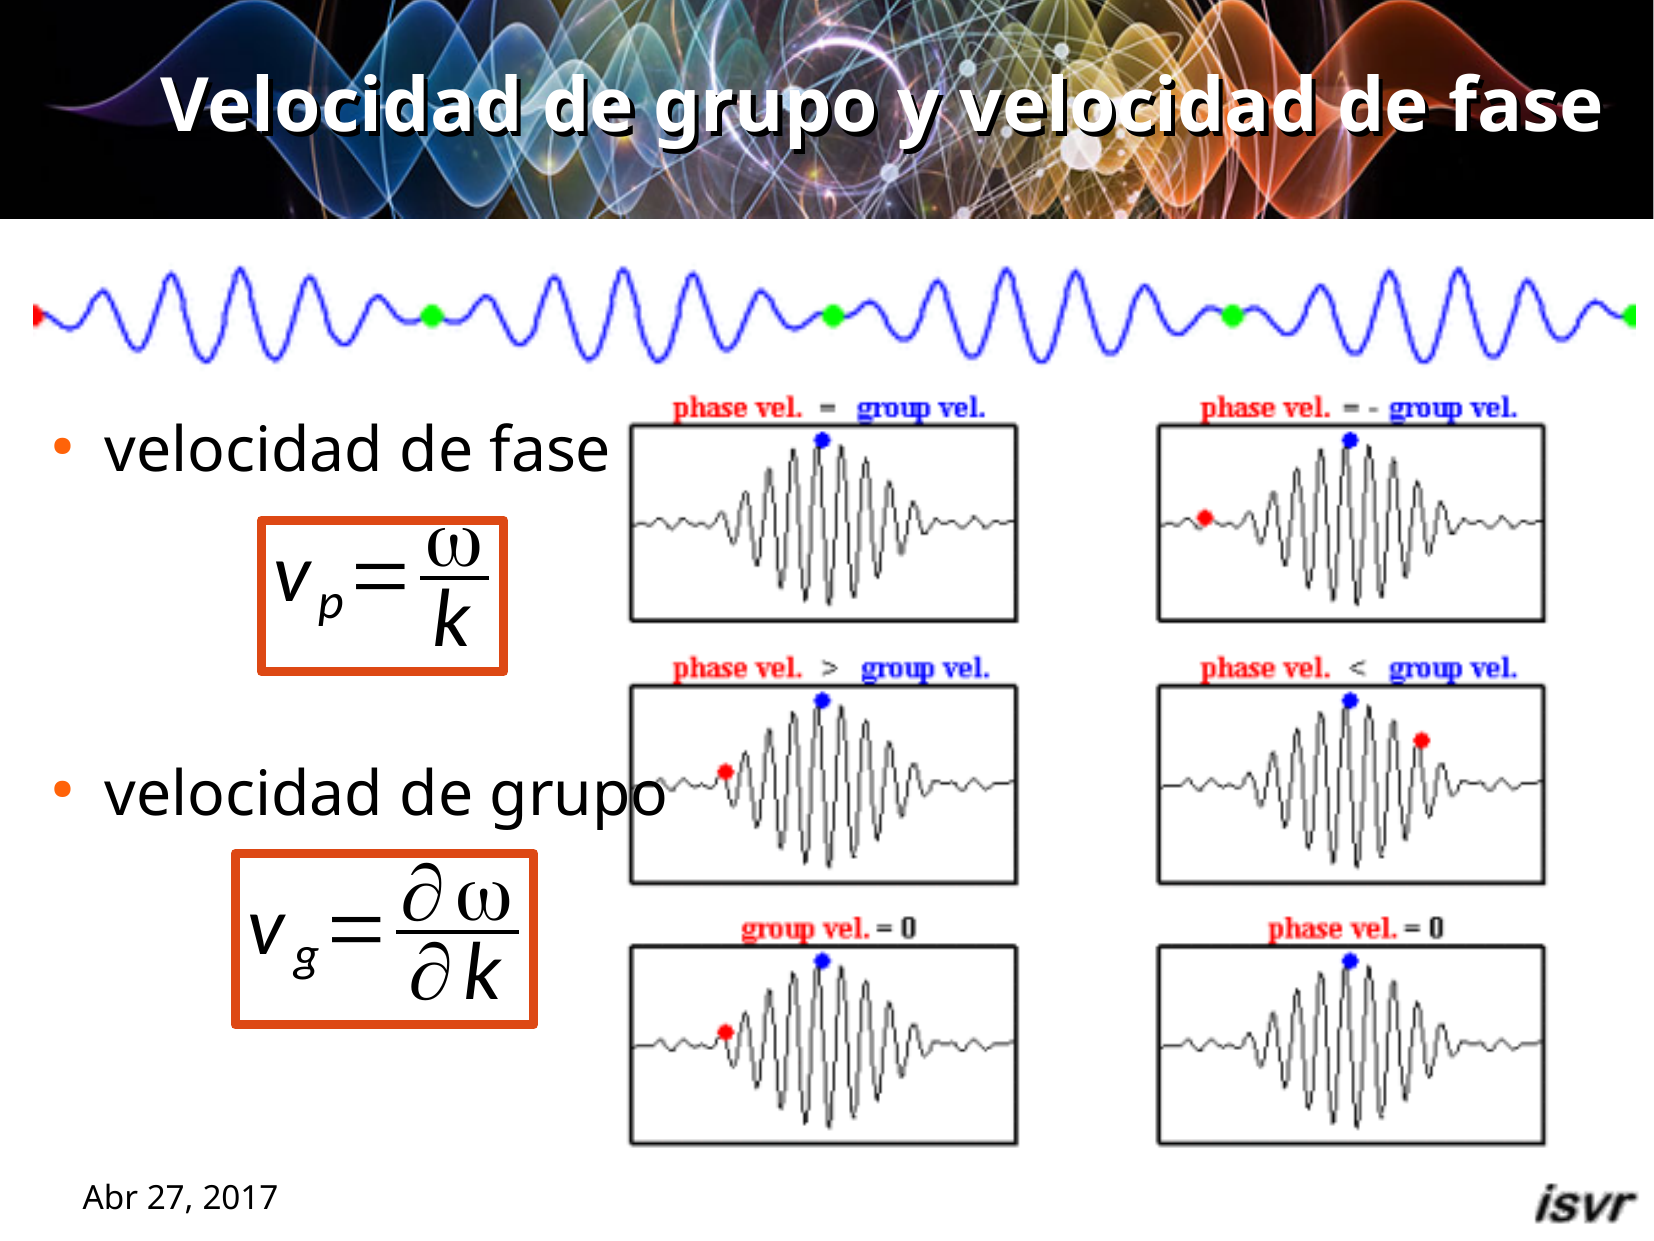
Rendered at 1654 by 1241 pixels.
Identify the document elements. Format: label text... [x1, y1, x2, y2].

list velocidad de fase velocidad de grupo [33, 405, 796, 835]
chart [266, 525, 499, 667]
title Velocidad de grupo y velocidad de fase [45, 15, 1606, 191]
picture [0, 0, 1654, 219]
picture [33, 261, 1654, 1241]
chart [240, 858, 529, 1021]
